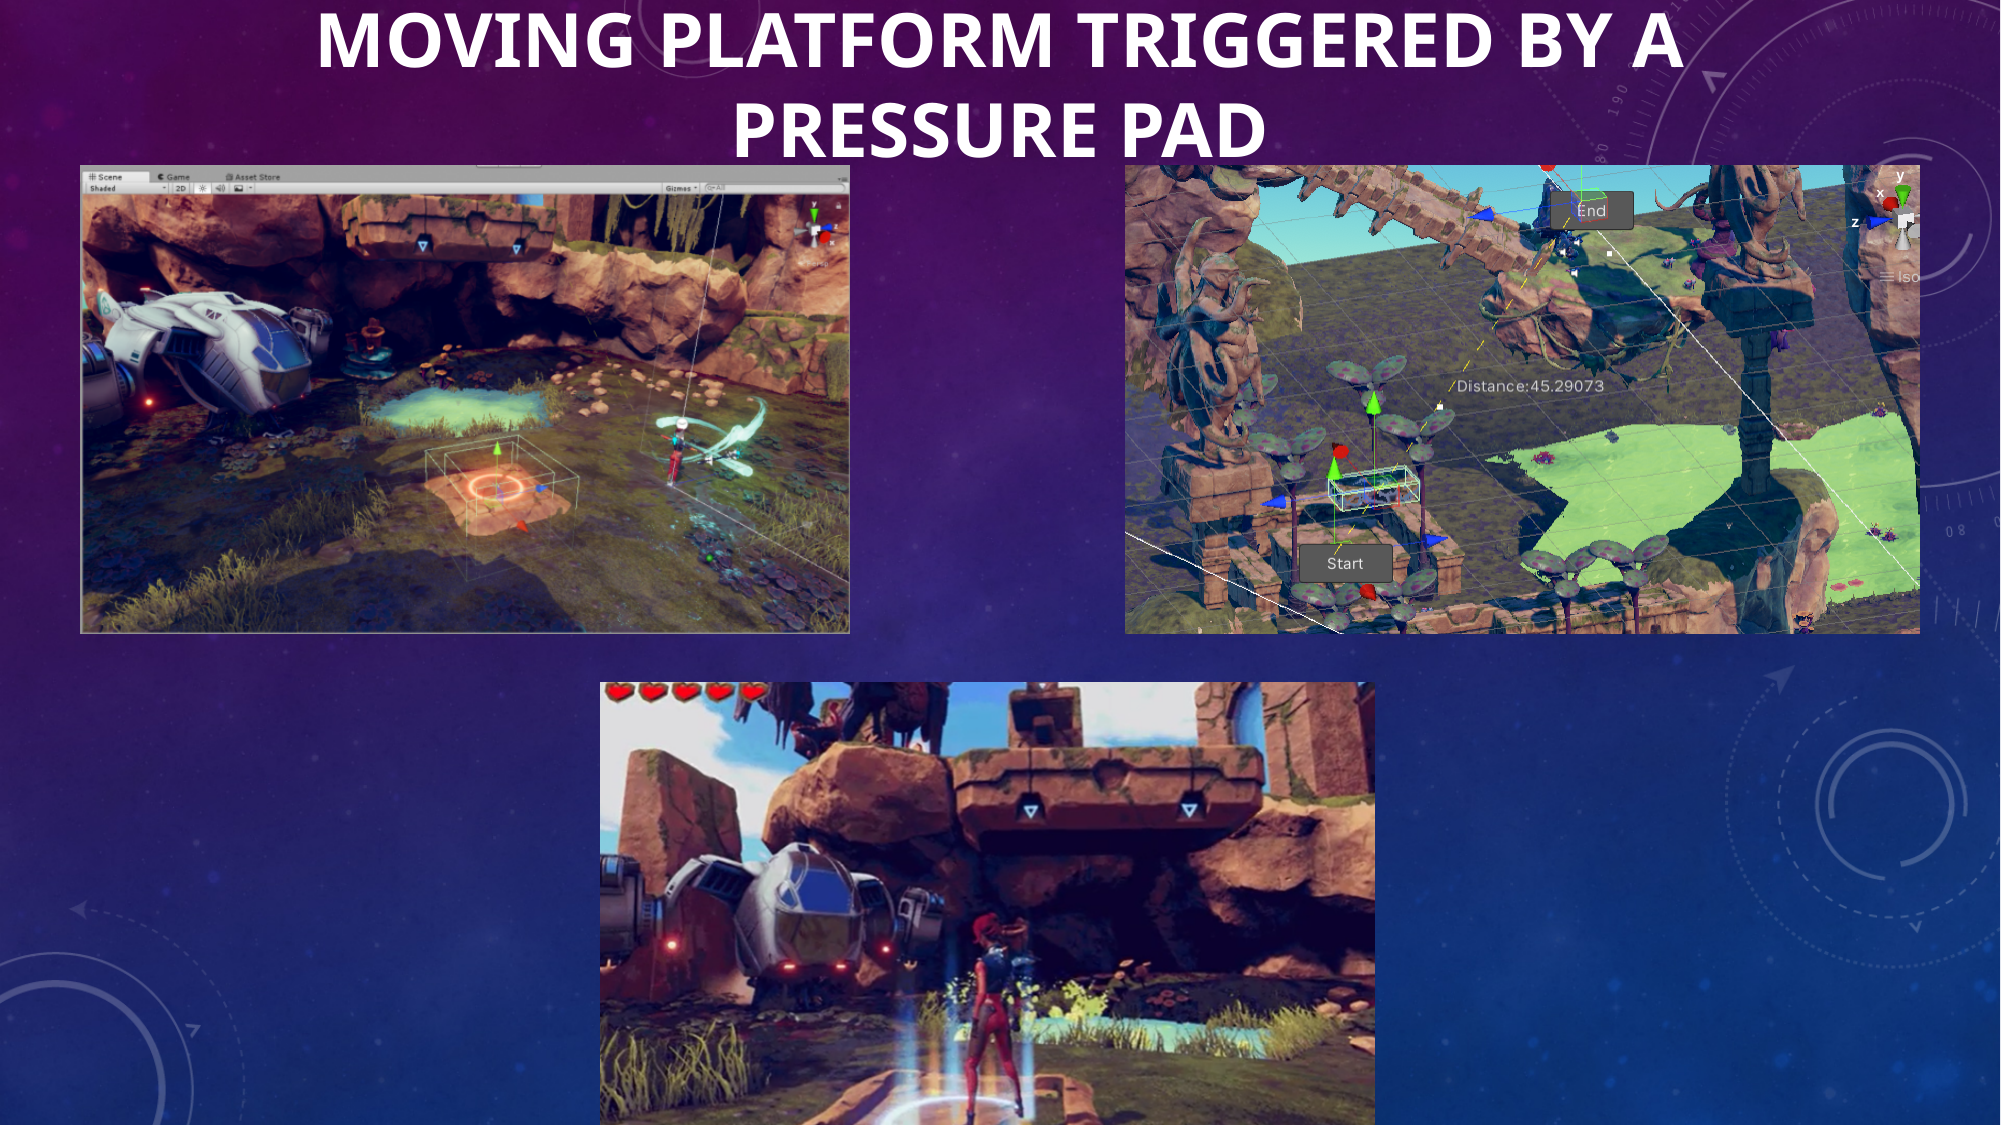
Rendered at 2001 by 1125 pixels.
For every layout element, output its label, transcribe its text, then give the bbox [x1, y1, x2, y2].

title Moving Platform Triggered by A Pressure pad [169, 0, 1832, 202]
picture [80, 165, 850, 634]
picture [600, 683, 1375, 1125]
picture [1125, 165, 1920, 634]
